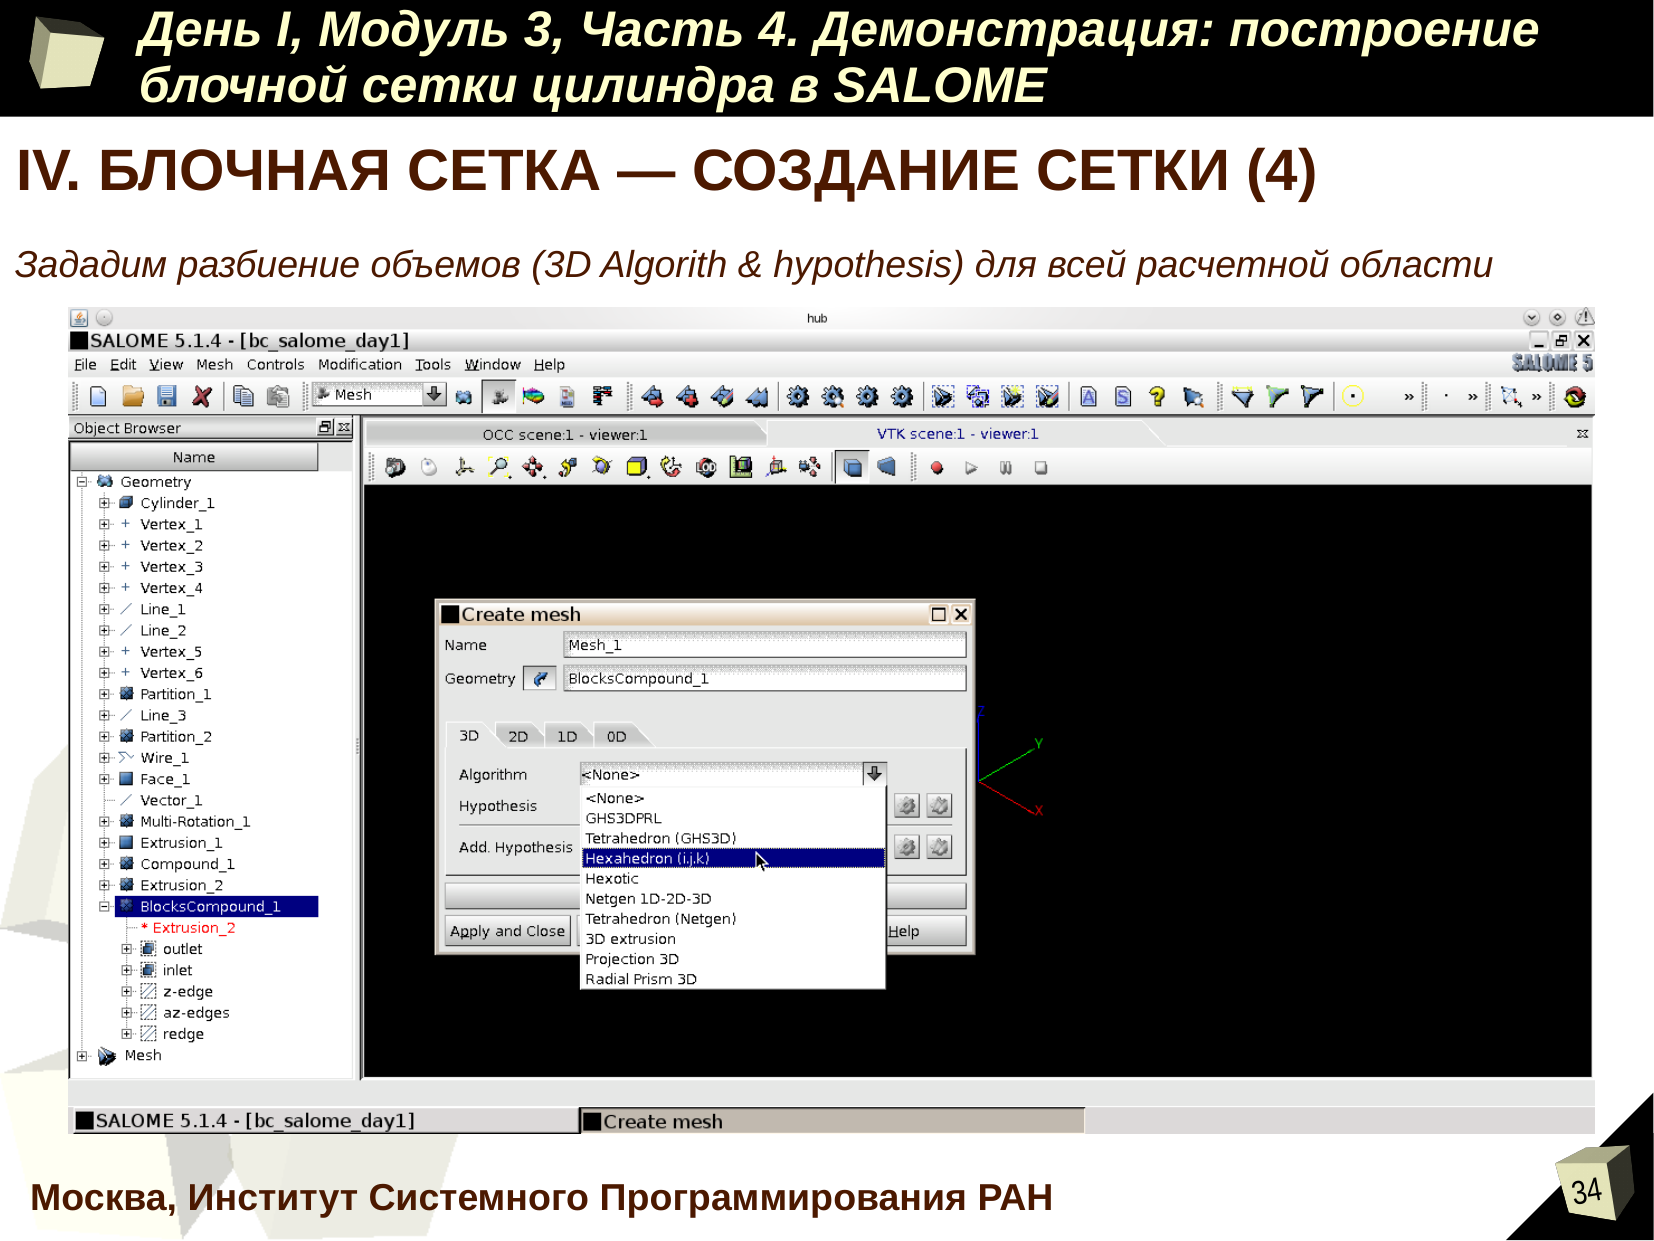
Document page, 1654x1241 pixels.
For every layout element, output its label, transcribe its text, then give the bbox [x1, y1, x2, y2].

text_box Зададим разбиение объемов (3D Algorith & hypothesis) для всей расчетной области [0, 236, 1654, 294]
picture [0, 307, 1595, 1241]
text_box IV. БЛОЧНАЯ СЕТКА — СОЗДАНИЕ СЕТКИ (4) [1, 130, 1654, 211]
picture [464, 1193, 472, 1198]
